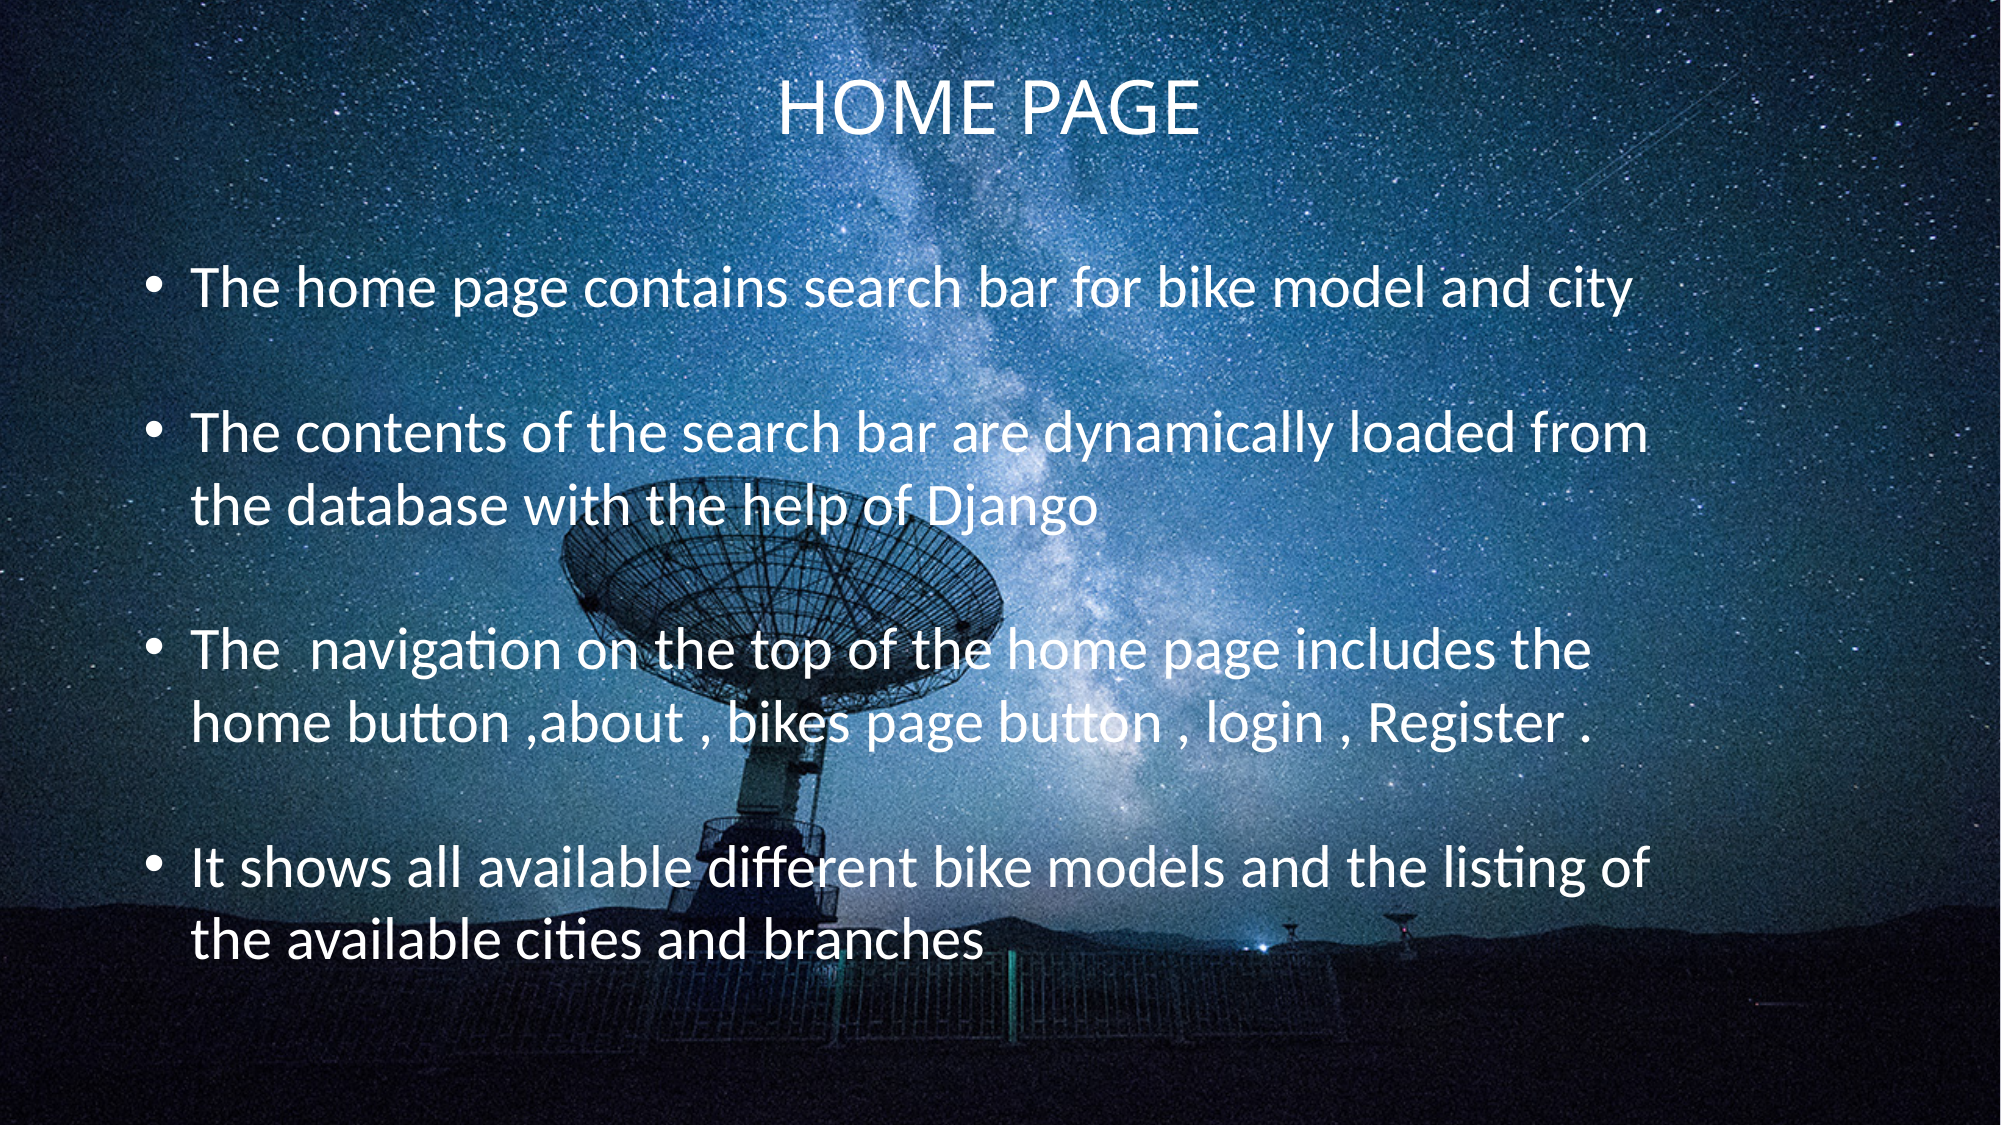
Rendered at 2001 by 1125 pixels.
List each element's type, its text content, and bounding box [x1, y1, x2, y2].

text_box The home page contains search bar for bike model and city The contents of the search bar are dynamically loaded from the database with the help of Django The navigation on the top of the home page includes the home button ,about , bikes page button , login , Register . It shows all available different bike models and the listing of the available cities and branches [128, 239, 1725, 1052]
title Home page [392, 0, 1606, 210]
picture [0, 0, 2001, 1125]
